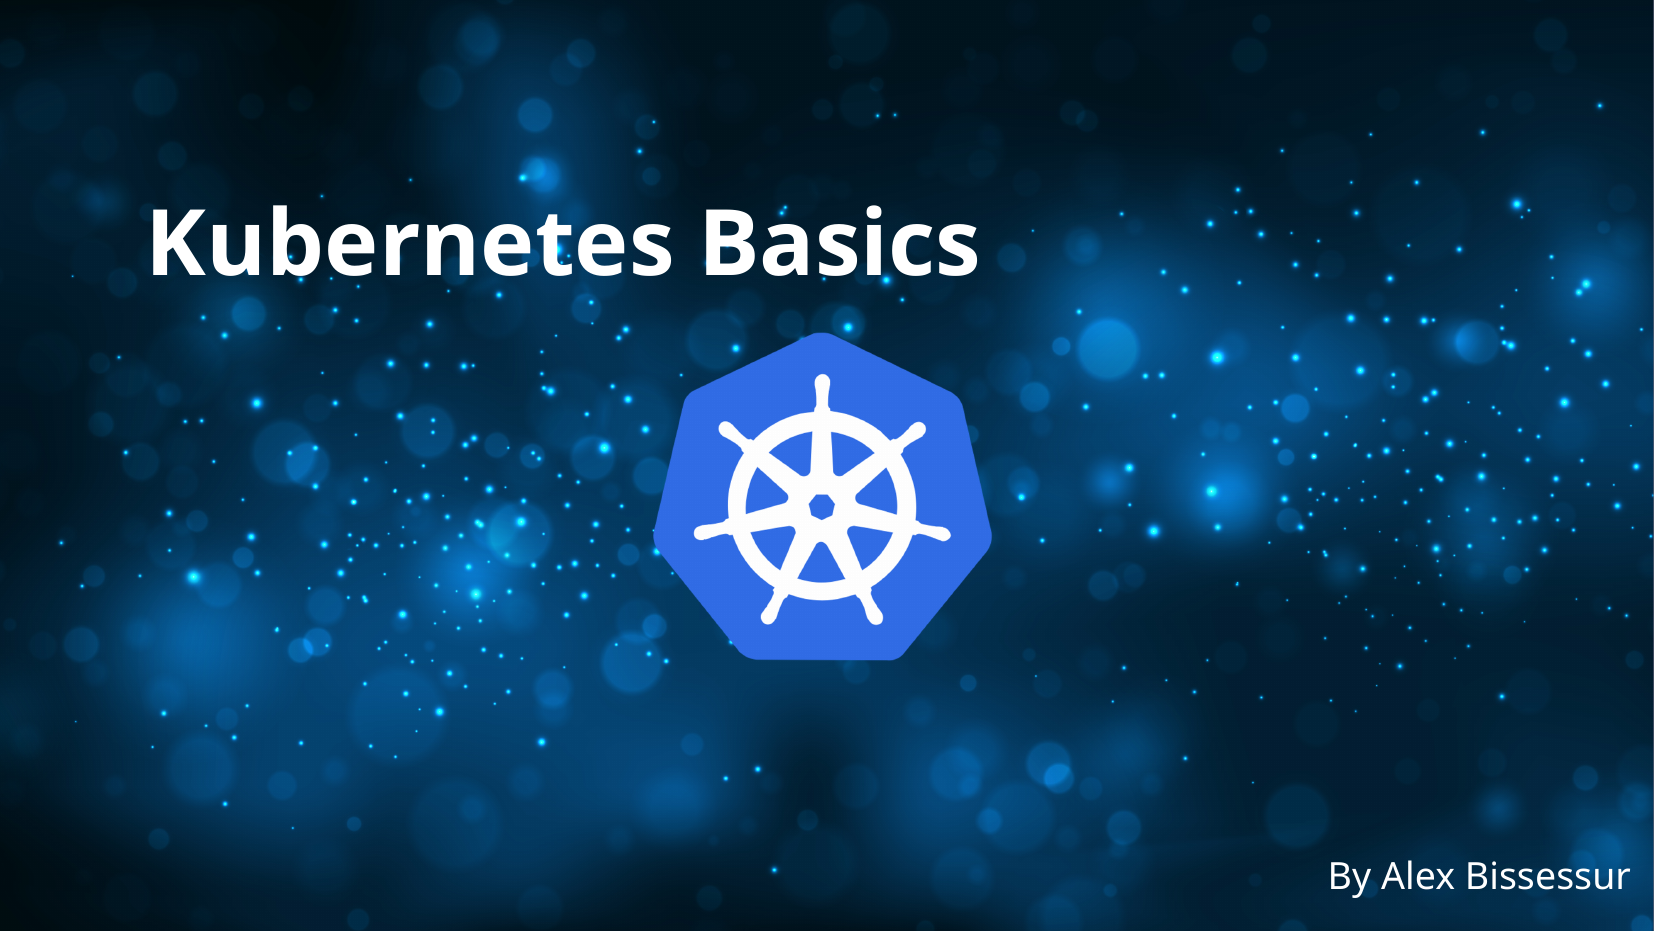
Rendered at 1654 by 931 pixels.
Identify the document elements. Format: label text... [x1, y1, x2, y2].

picture [0, 0, 1654, 931]
title By Alex Bissessur [974, 819, 1654, 931]
title Kubernetes Basics [59, 184, 1069, 296]
